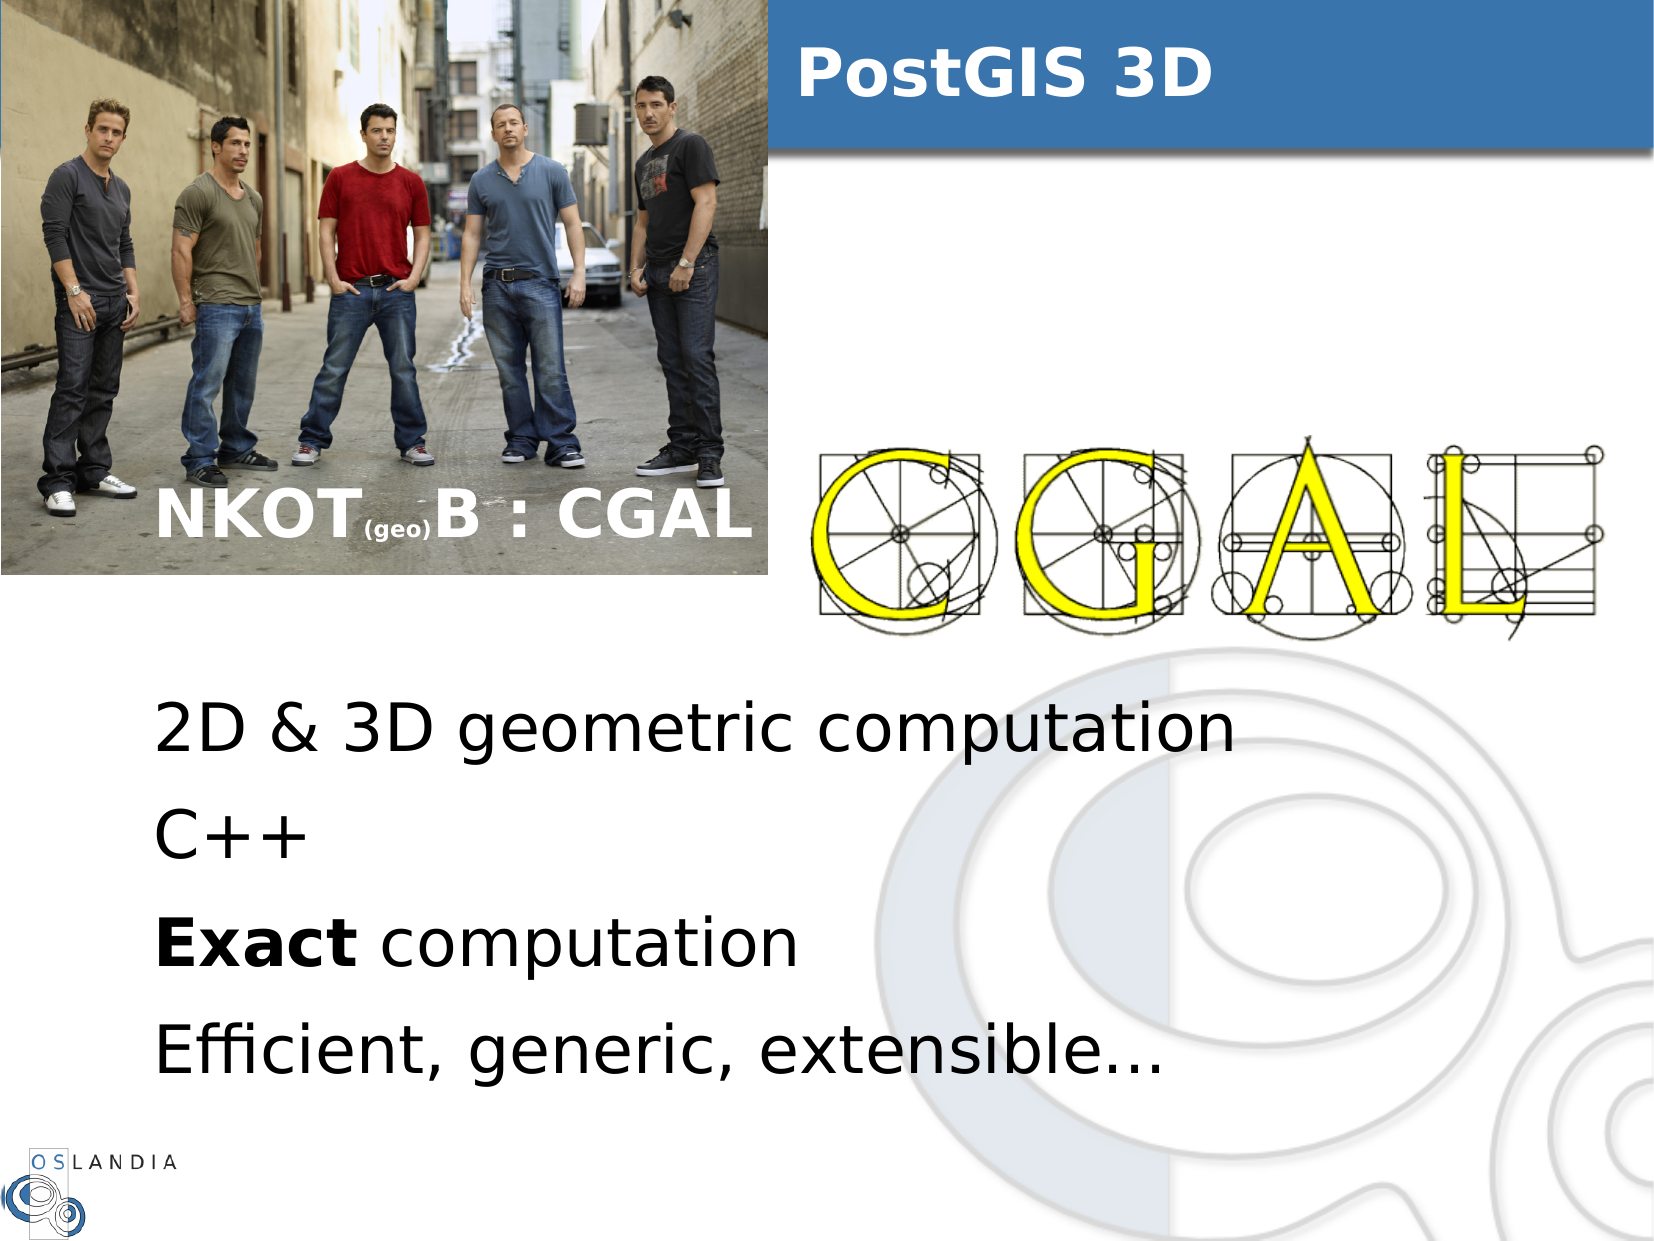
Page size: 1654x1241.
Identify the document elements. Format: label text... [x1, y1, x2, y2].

title PostGIS 3D [76, 0, 1565, 148]
picture [0, 0, 1654, 1241]
list NKOT(geo)B : CGAL 2D & 3D geometric computation C++ Exact computation Efficient, generic, extensible... [82, 290, 1571, 1109]
